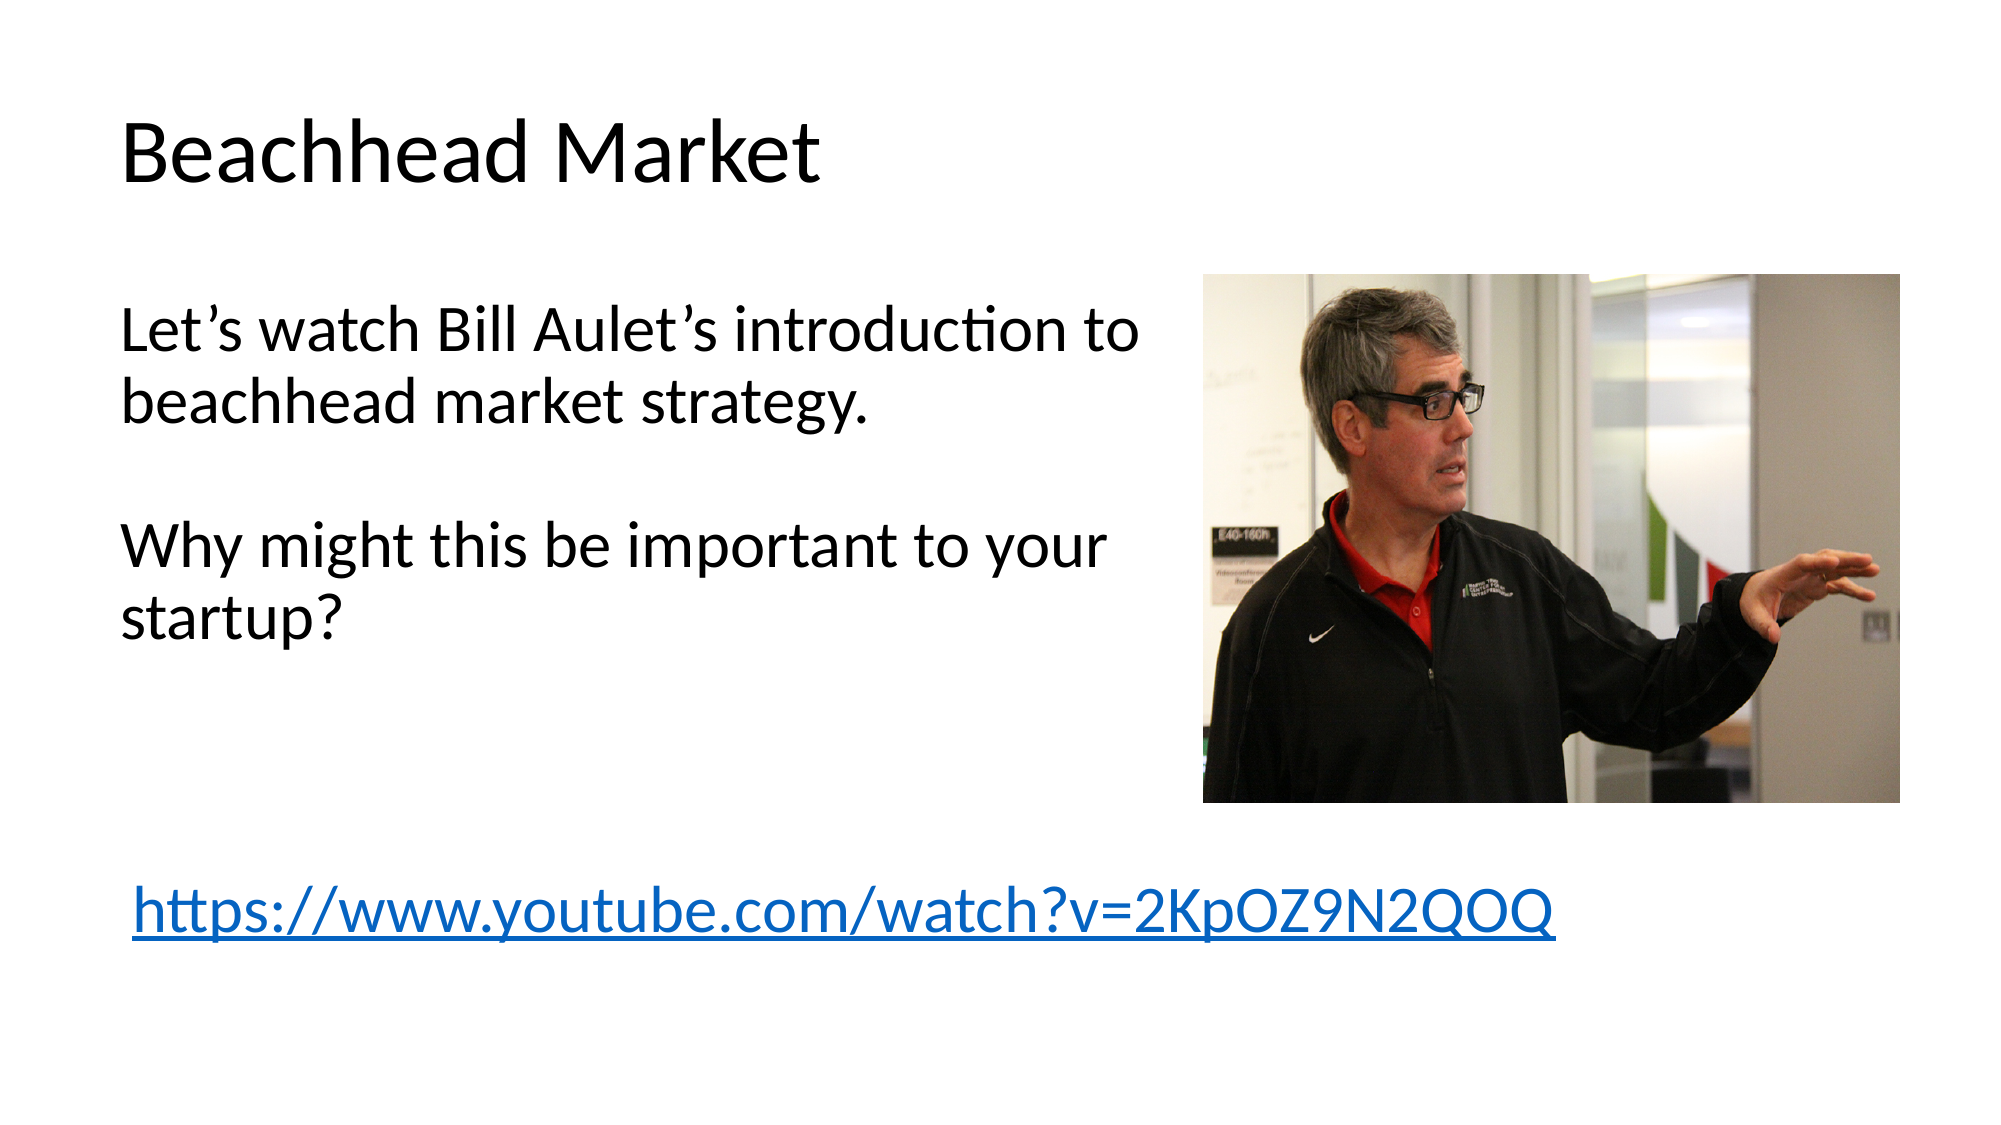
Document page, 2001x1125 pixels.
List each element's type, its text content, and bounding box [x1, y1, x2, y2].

list https://www.youtube.com/watch?v=2KpOZ9N2QOQ [112, 854, 2000, 1057]
list Let’s watch Bill Aulet’s introduction to beachhead market strategy. Why might this be important to your startup? [99, 274, 1203, 803]
picture [1203, 274, 1900, 803]
title Beachhead Market [99, 45, 1900, 223]
